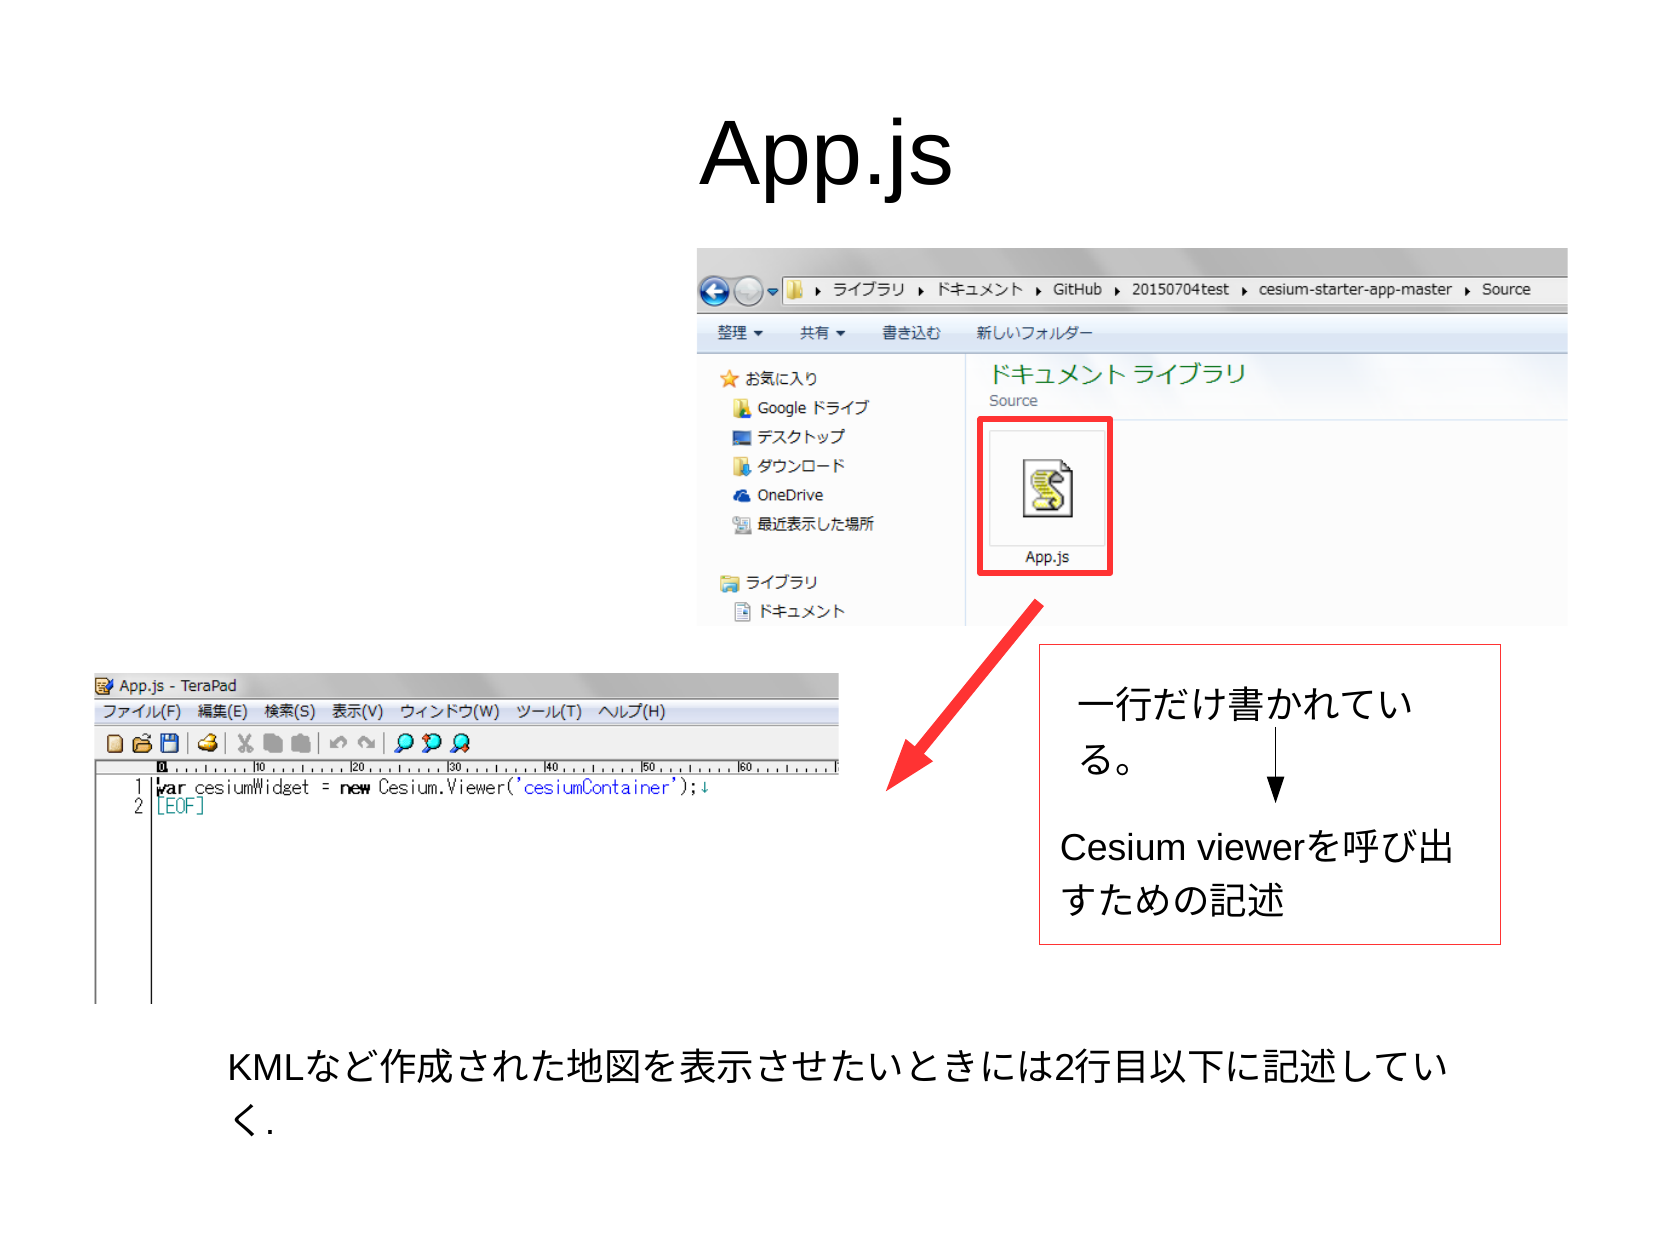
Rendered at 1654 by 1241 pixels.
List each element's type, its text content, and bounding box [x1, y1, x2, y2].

text_box Cesium viewerを呼び出すための記述 [1501, 809, 1506, 904]
picture [94, 673, 839, 1004]
text_box Cesium viewerを呼び出すための記述 [1045, 809, 1500, 904]
picture [696, 248, 1568, 626]
text_box 一行だけ書かれている。 [1062, 668, 1489, 721]
title App.js [82, 49, 1571, 257]
text_box KMLなど作成された地図を表示させたいときには2行目以下に記述していく. [212, 1029, 1465, 1087]
